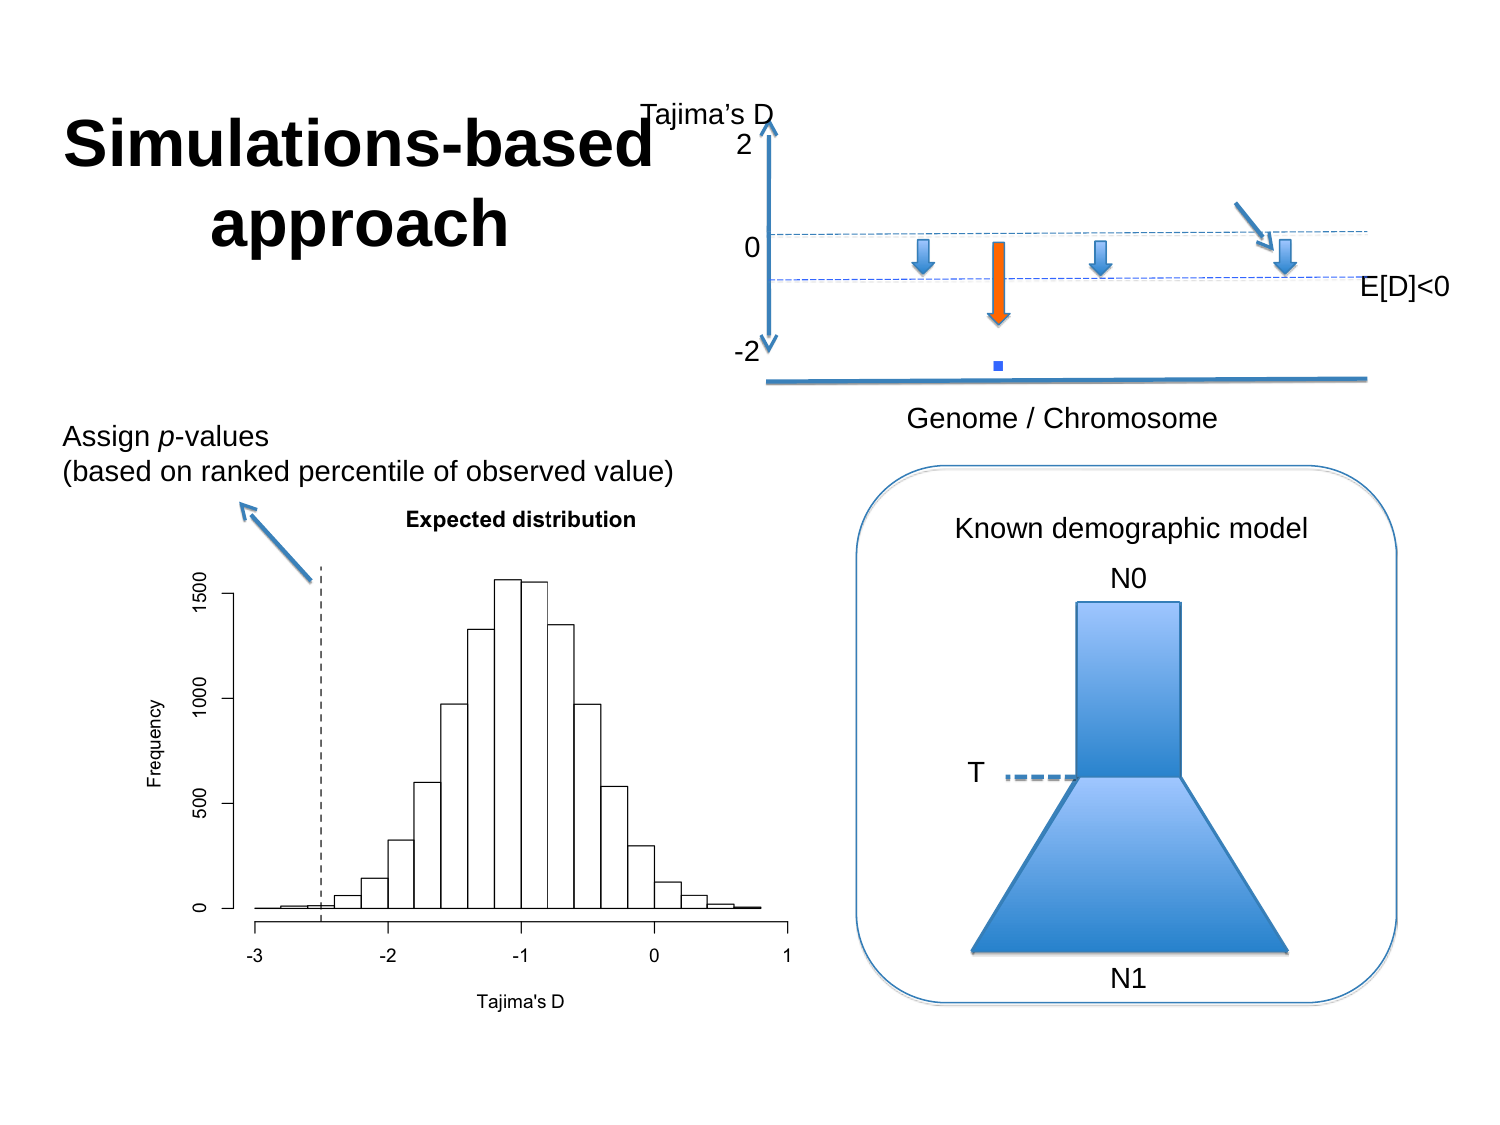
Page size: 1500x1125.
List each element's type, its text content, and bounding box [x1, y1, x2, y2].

text_box [911, 239, 935, 274]
text_box Tajima’s D [625, 88, 790, 138]
text_box [1089, 241, 1112, 276]
title Simulations-based approach [46, 129, 674, 229]
text_box Known demographic model [939, 502, 1324, 552]
text_box -2 [719, 324, 775, 375]
text_box Genome / Chromosome [891, 392, 1234, 443]
text_box [972, 601, 1288, 952]
text_box [1273, 239, 1297, 274]
text_box 2 [721, 117, 768, 168]
text_box T [952, 746, 1000, 797]
picture [142, 502, 818, 1026]
text_box N1 [1095, 952, 1163, 1001]
text_box [987, 242, 1011, 325]
text_box . [975, 297, 1023, 393]
text_box E[D]<0 [1345, 259, 1466, 310]
text_box 0 [729, 221, 776, 272]
text_box Assign p-values (based on ranked percentile of observed value) [47, 409, 691, 495]
text_box N0 [1095, 552, 1163, 601]
